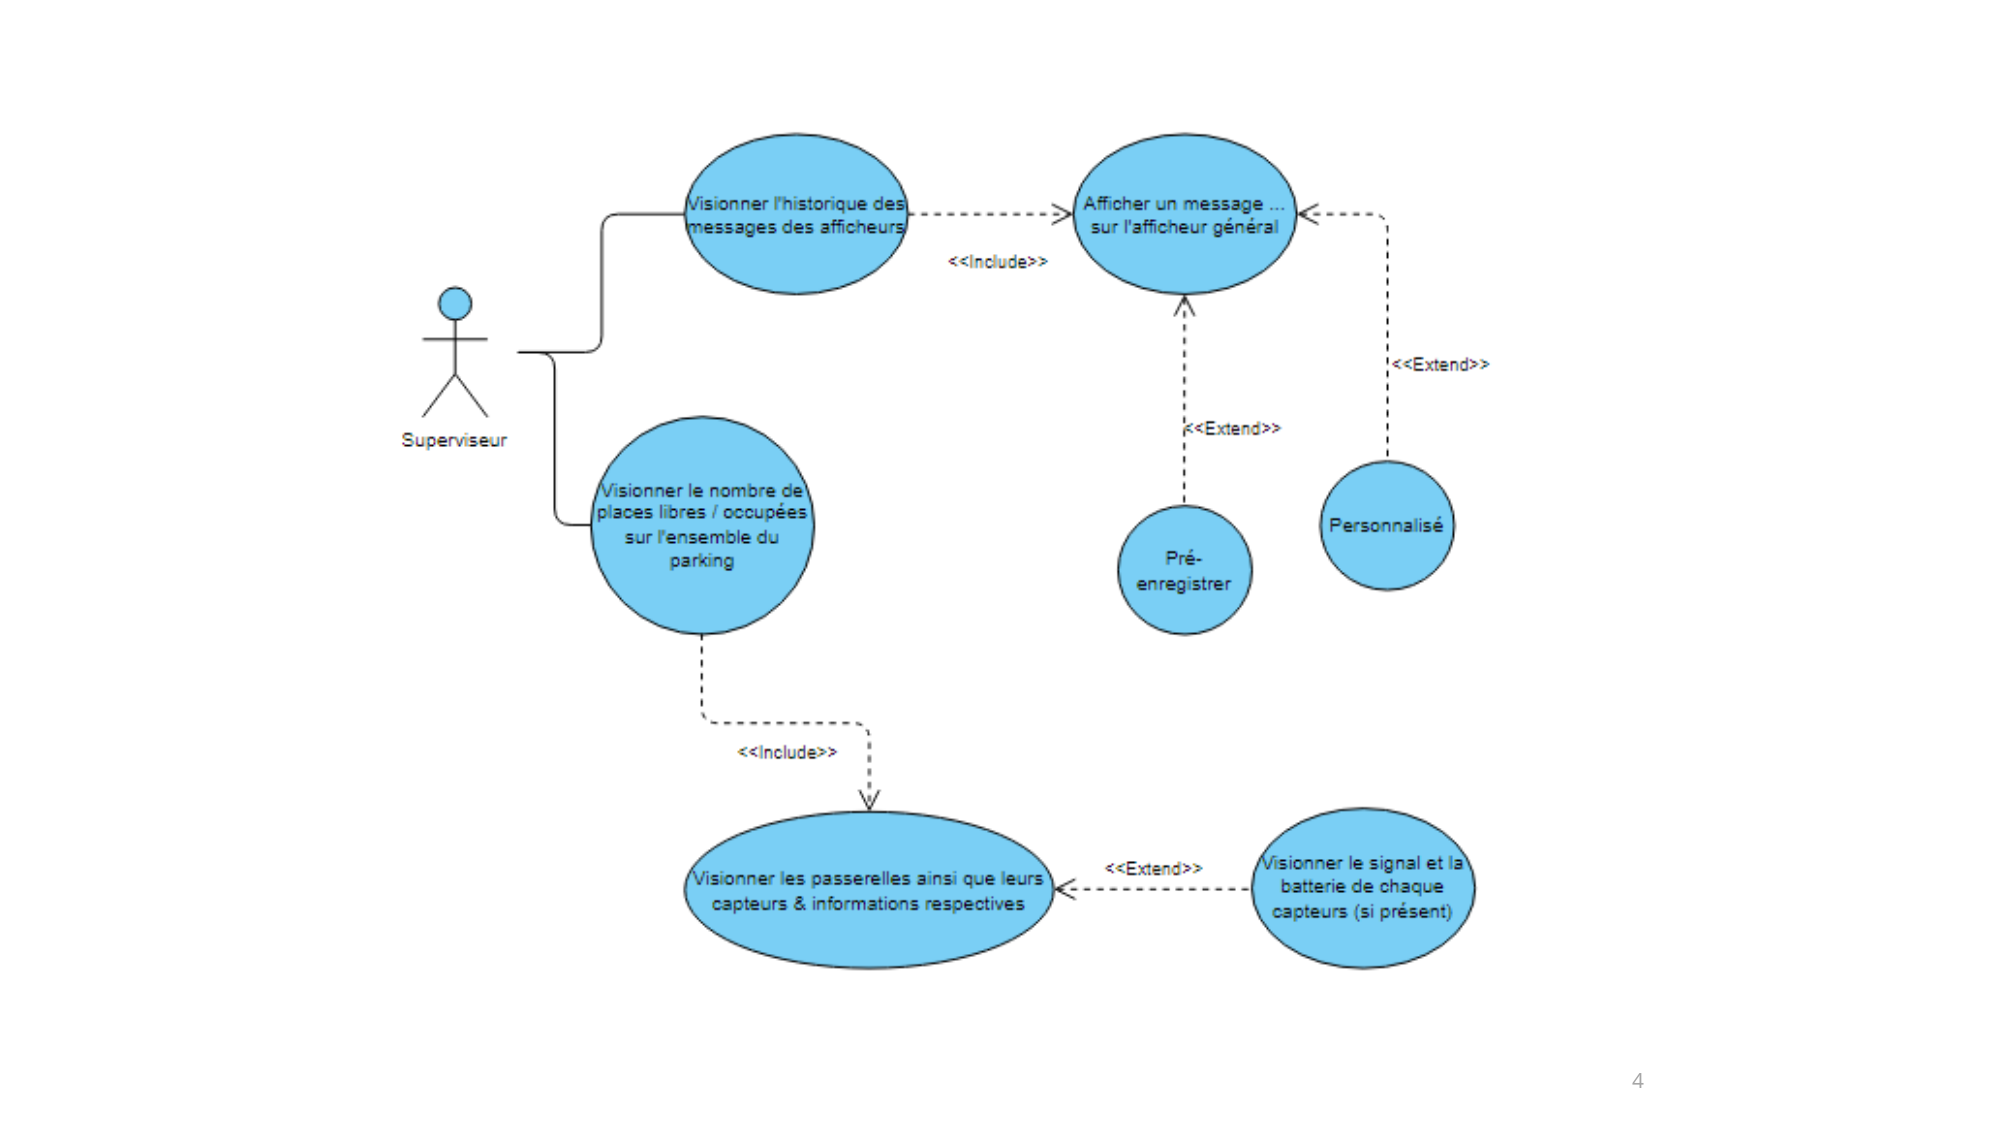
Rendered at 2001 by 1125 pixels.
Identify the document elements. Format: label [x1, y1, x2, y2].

text_box [1632, 1067, 1910, 1093]
picture [370, 0, 1575, 1083]
